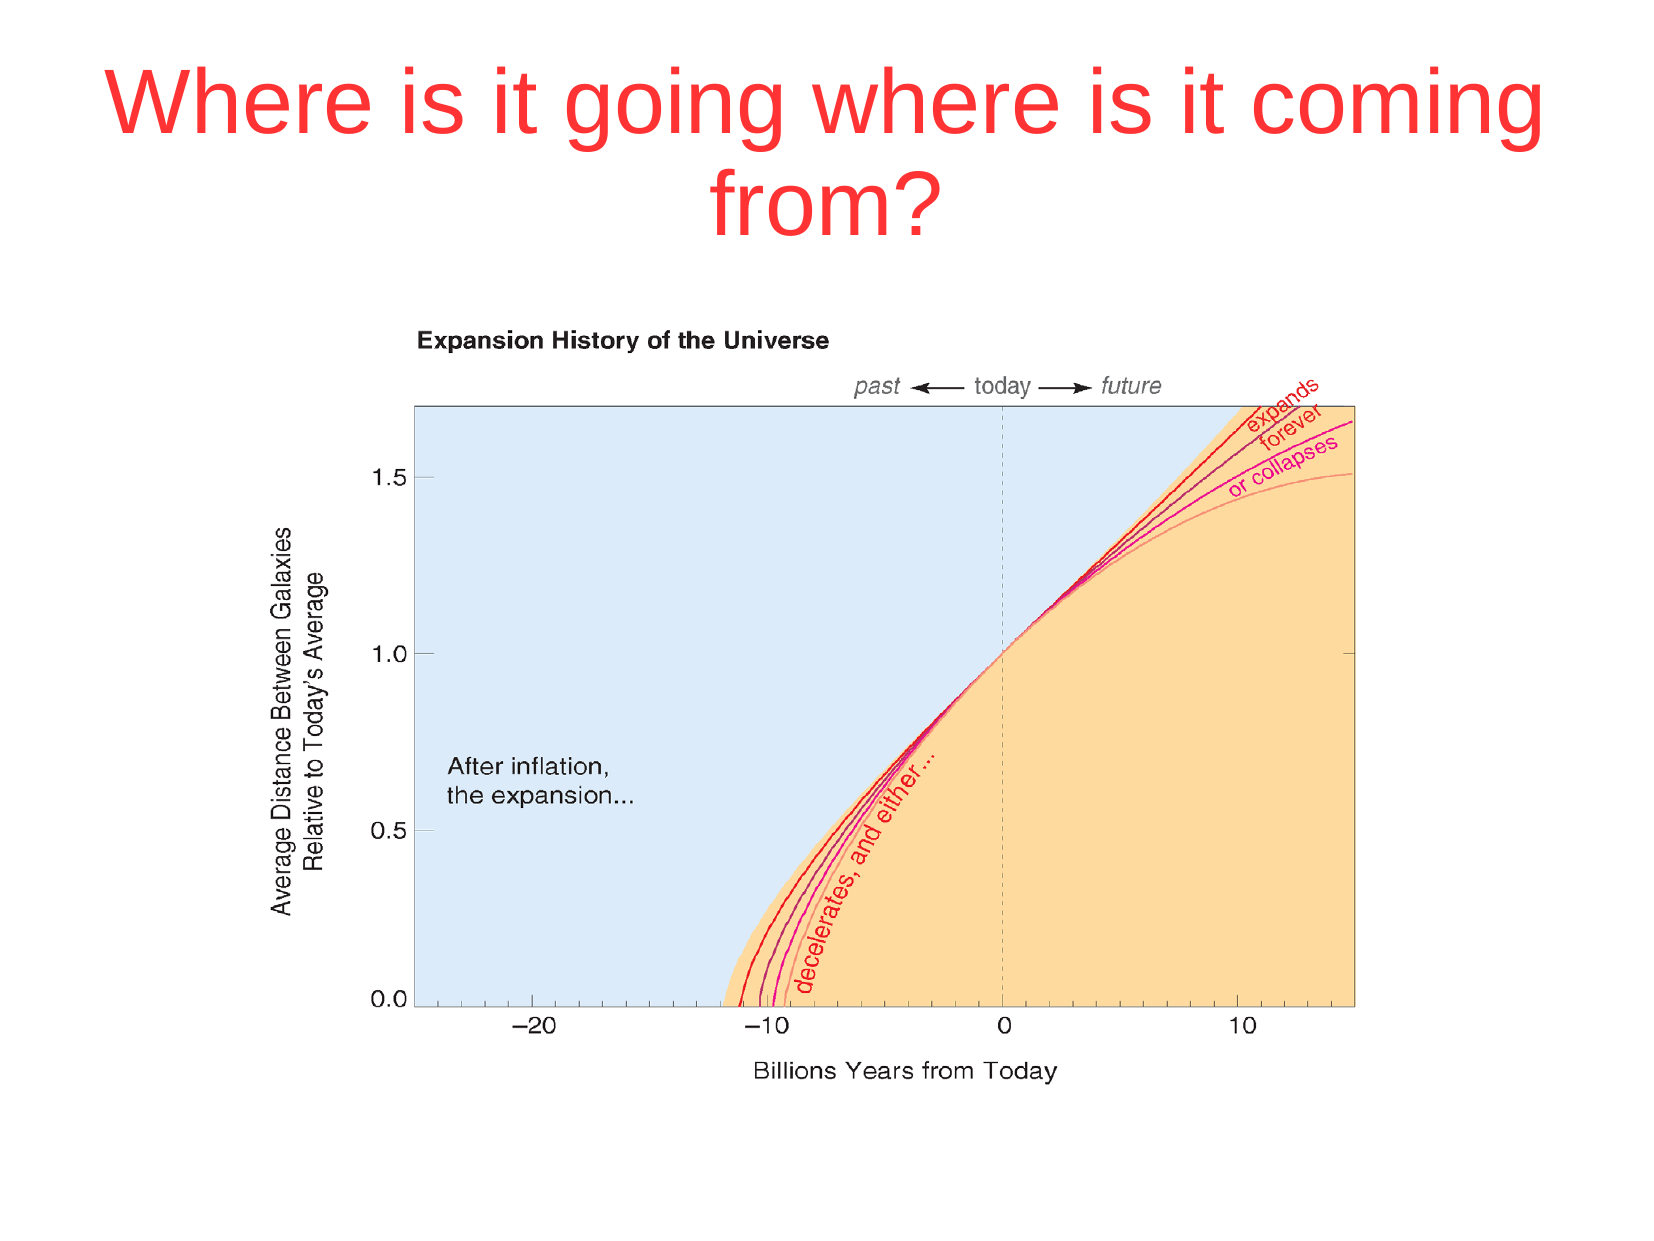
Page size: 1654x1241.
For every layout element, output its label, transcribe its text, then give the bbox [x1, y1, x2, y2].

picture [248, 295, 1424, 1111]
title Where is it going where is it coming from? [82, 49, 1571, 257]
